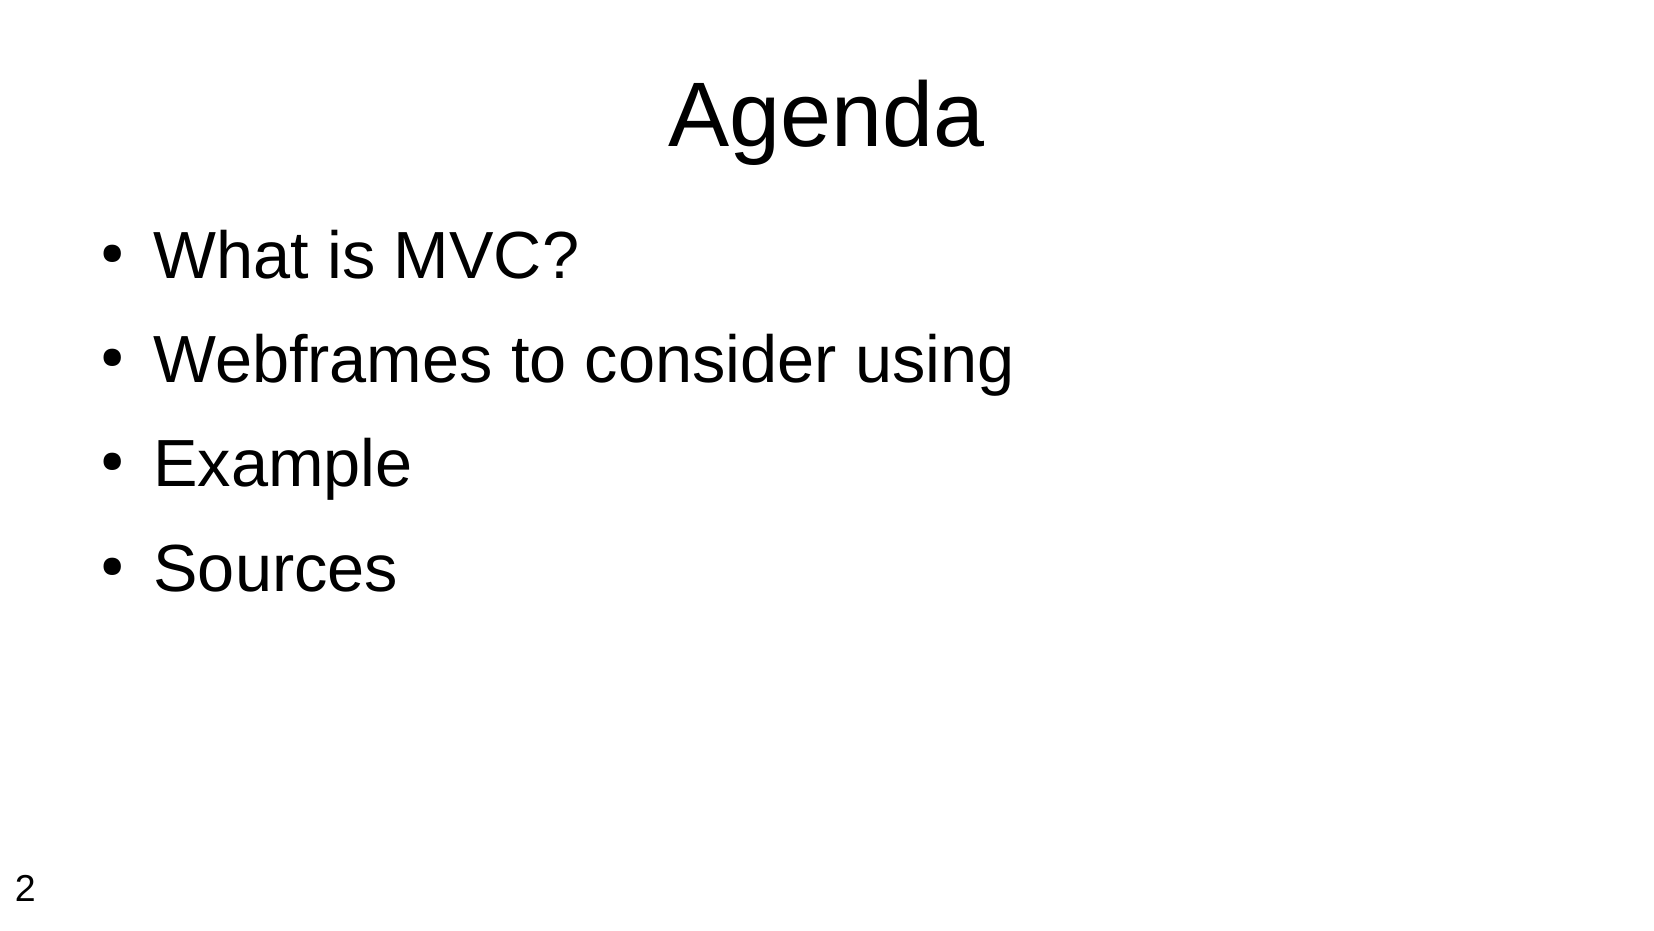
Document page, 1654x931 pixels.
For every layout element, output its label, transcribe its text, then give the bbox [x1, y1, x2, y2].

title Agenda [82, 37, 1571, 193]
text_box <number> [0, 860, 201, 931]
list What is MVC? Webframes to consider using Example Sources [82, 217, 1571, 758]
